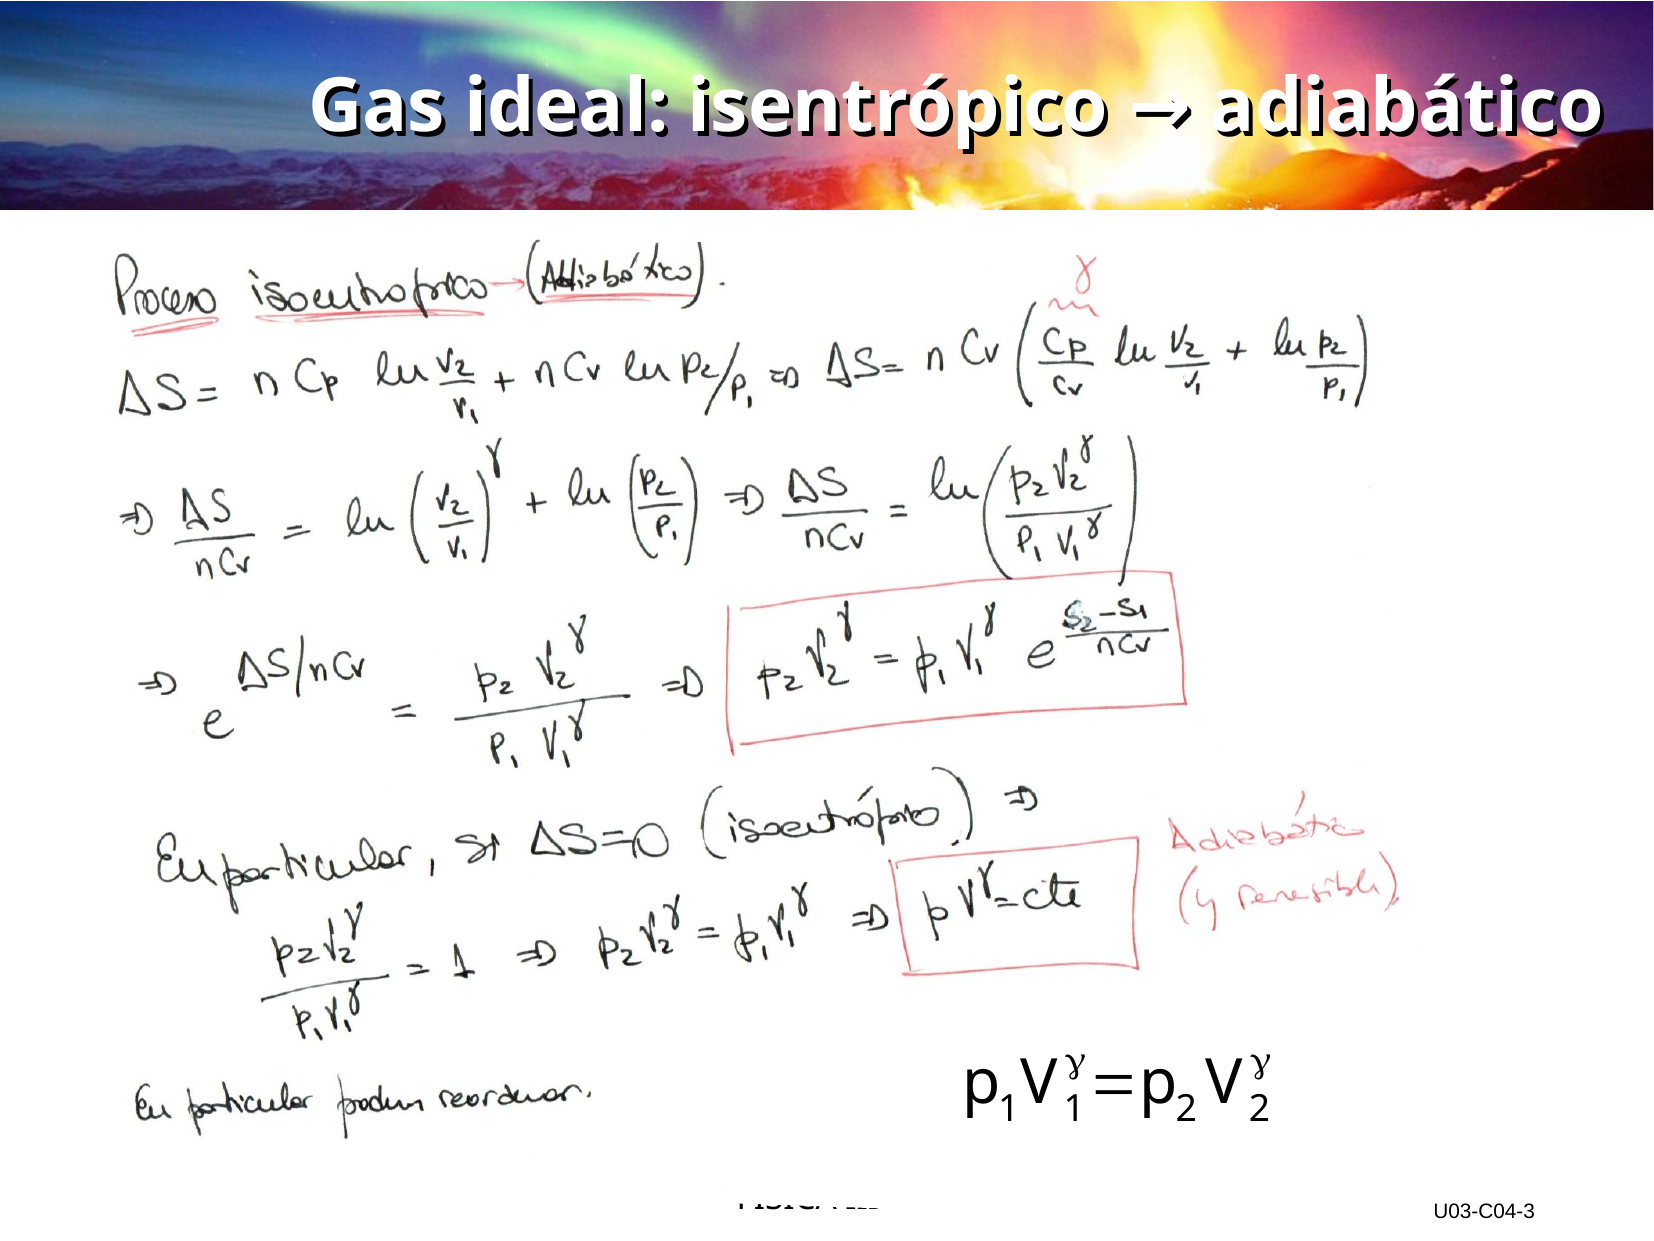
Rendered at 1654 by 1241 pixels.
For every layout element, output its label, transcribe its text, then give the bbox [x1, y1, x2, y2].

chart [956, 1043, 1279, 1131]
title Gas ideal: isentrópico → adiabático [45, 15, 1606, 191]
picture [0, 1, 1654, 210]
text_box U03-C04-3 [1268, 1145, 1621, 1238]
picture [78, 221, 1468, 1228]
